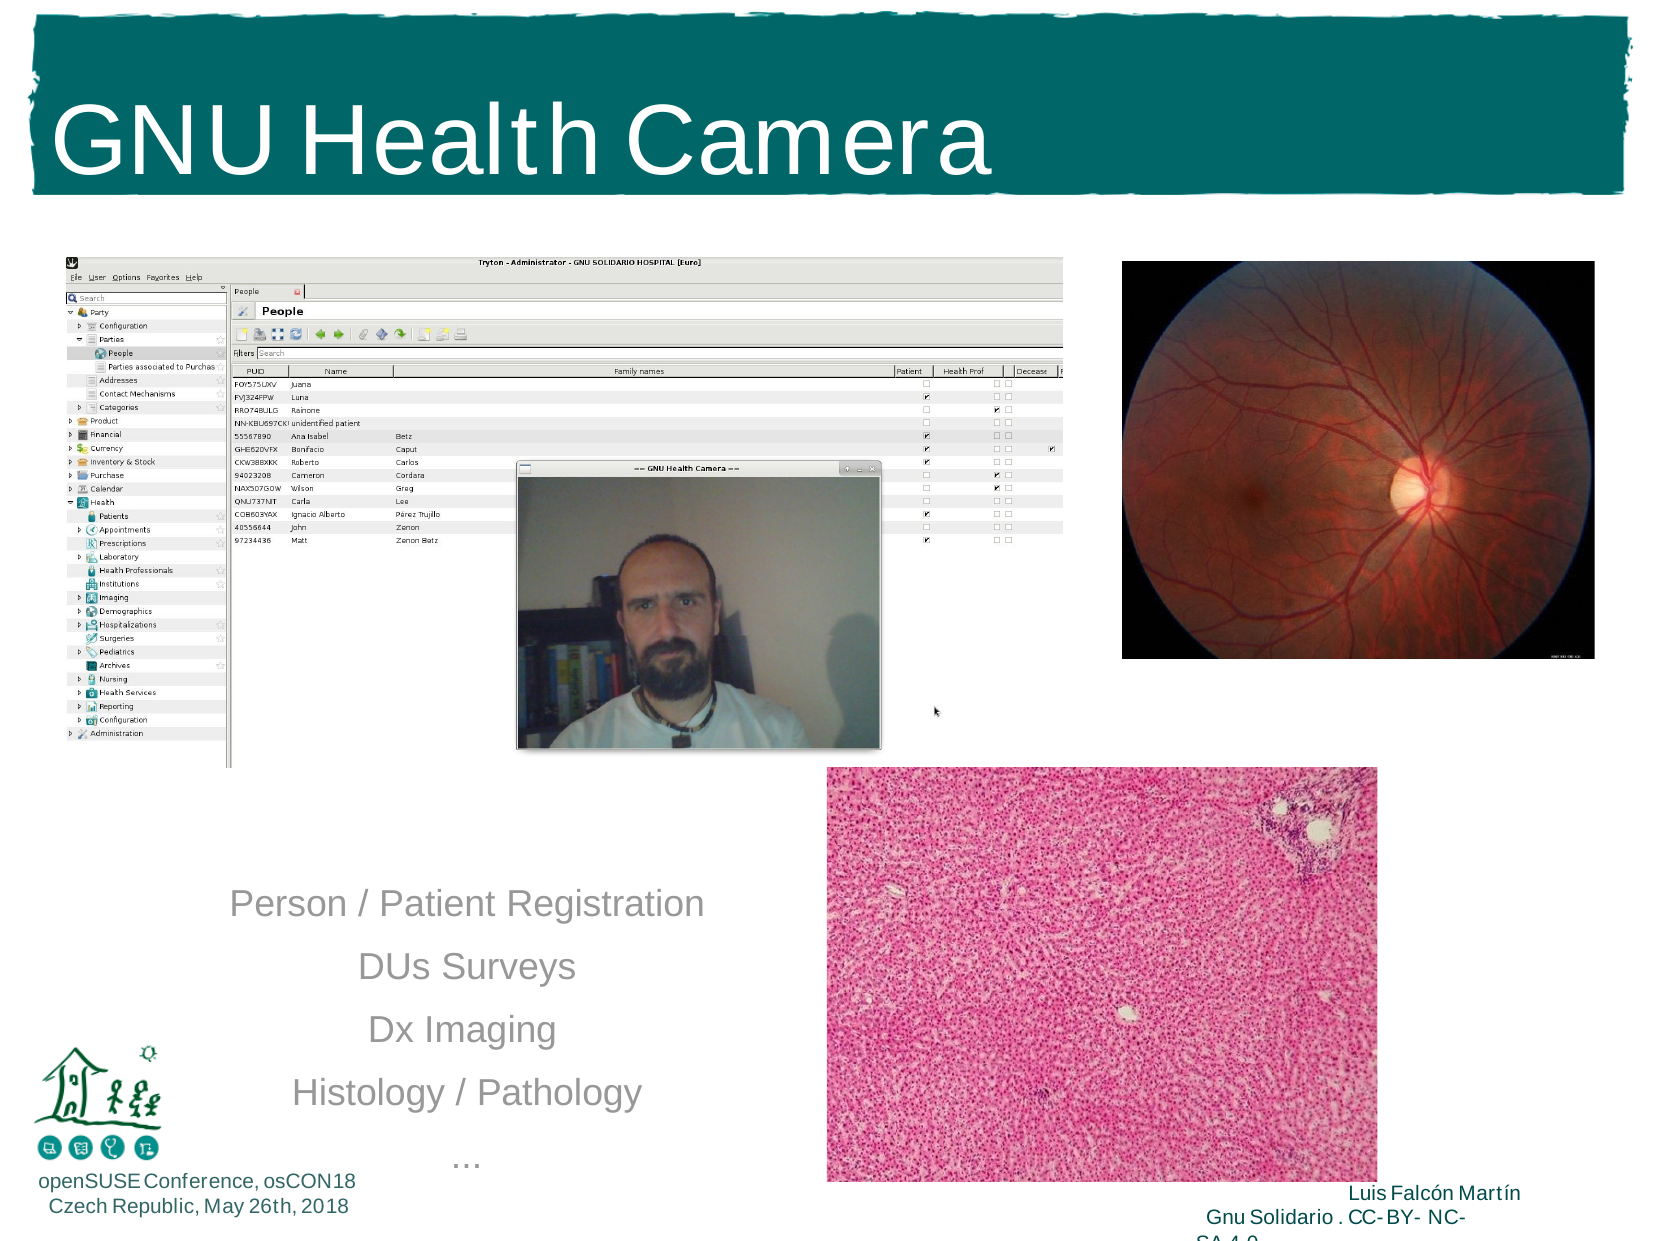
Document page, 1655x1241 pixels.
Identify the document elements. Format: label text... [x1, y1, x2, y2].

text_box [1122, 261, 1595, 659]
text_box [66, 258, 1377, 1181]
title GNUHealthCamera [48, 74, 1607, 179]
text_box openSUSEConference,osCON18 CzechRepublic,May26th,2018 [36, 1167, 361, 1218]
text_box Person / Patient Registration DUs Surveys Dx Imaging Histology / Pathology ... [226, 861, 707, 1155]
text_box LuisFalcónMartín GnuSolidario.CC-BY-NC-SA4.0 [1193, 1179, 1531, 1230]
